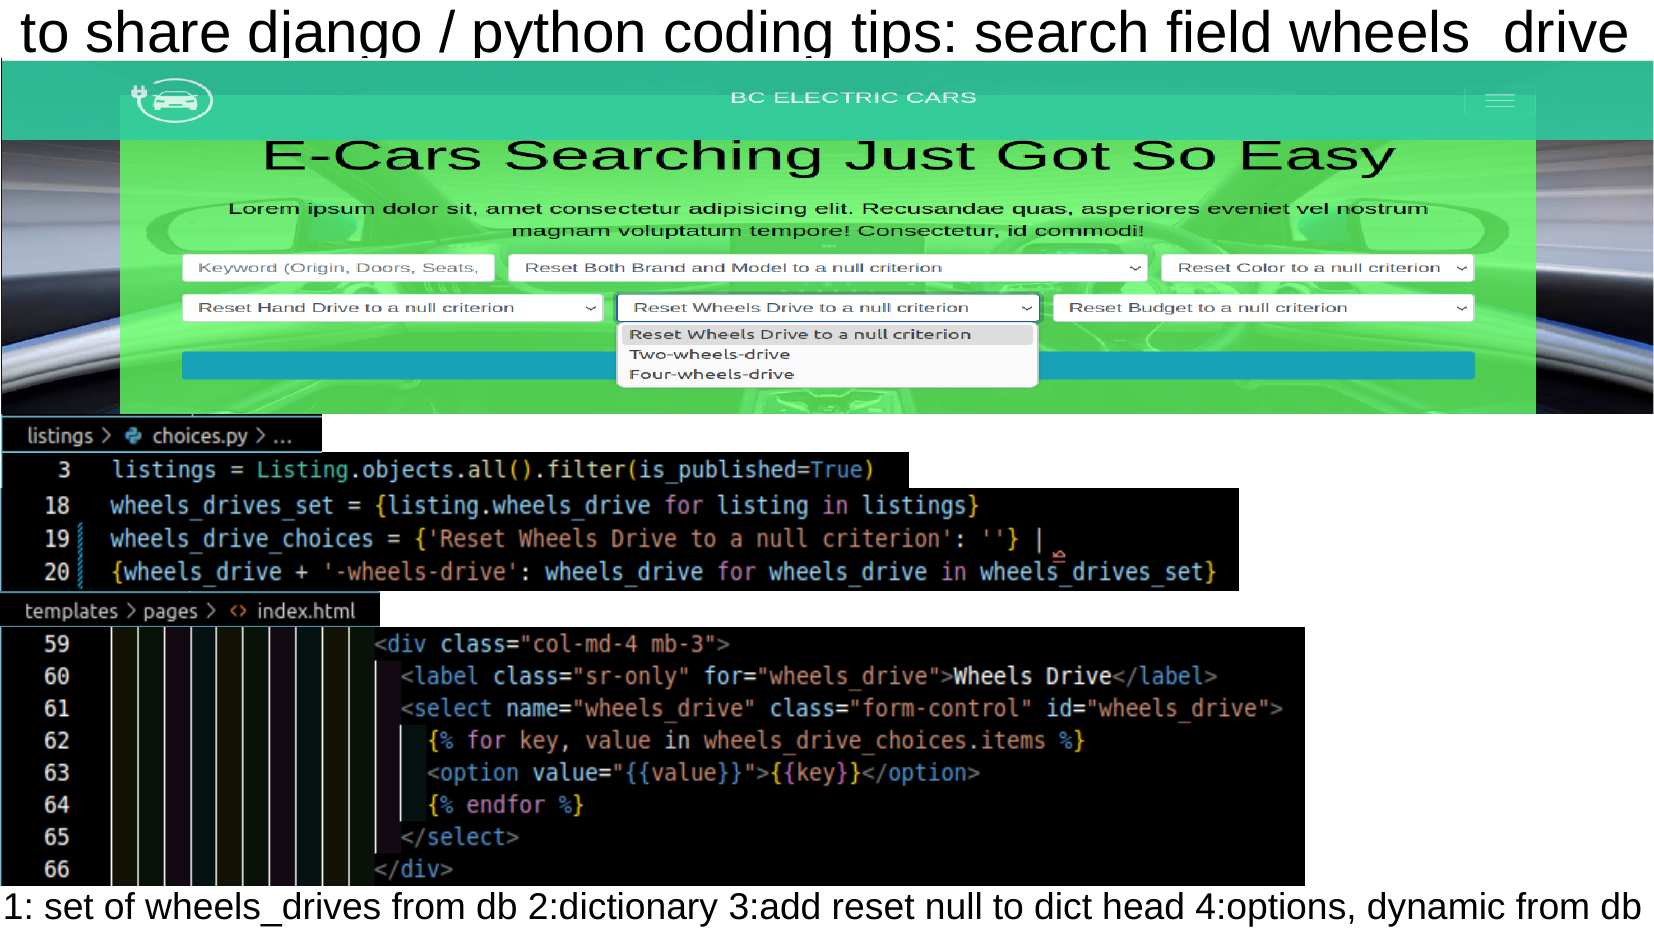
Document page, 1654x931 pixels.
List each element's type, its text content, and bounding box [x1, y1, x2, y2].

list 1: set of wheels_drives from db 2:dictionary 3:add reset null to dict head 4:options, dynamic from db [0, 885, 1654, 931]
picture [0, 58, 1654, 886]
title to share django / python coding tips: search field wheels_drive [0, 0, 1654, 66]
